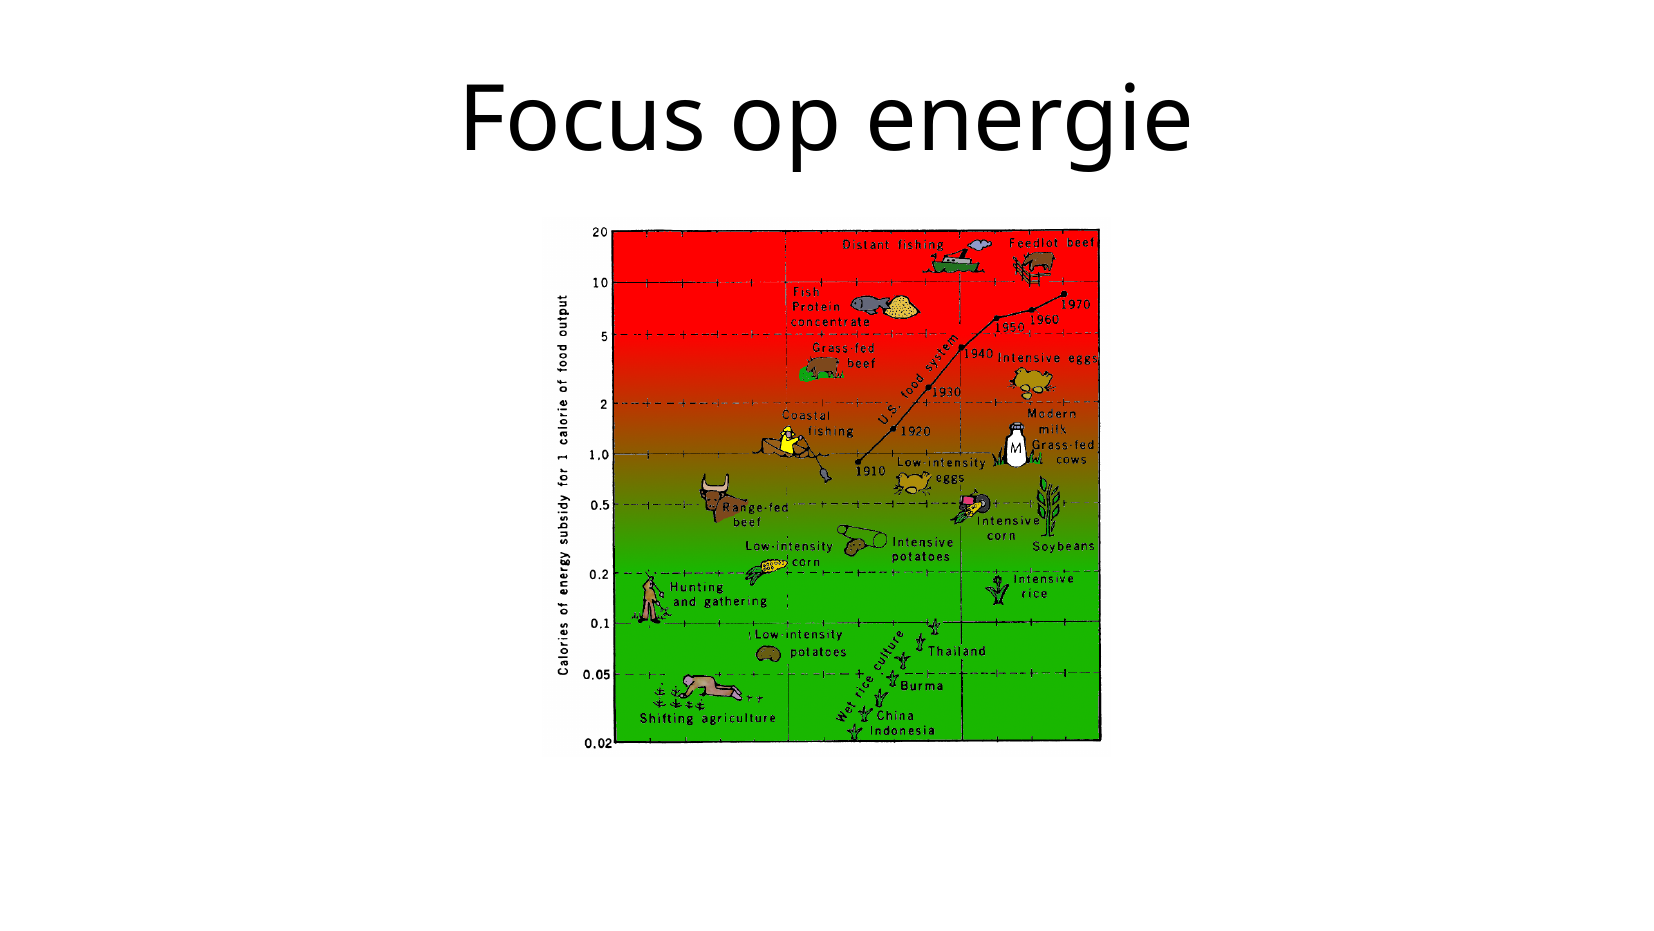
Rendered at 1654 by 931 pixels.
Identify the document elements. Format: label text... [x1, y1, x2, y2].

title Focus op energie [82, 37, 1571, 193]
picture [542, 217, 1111, 758]
